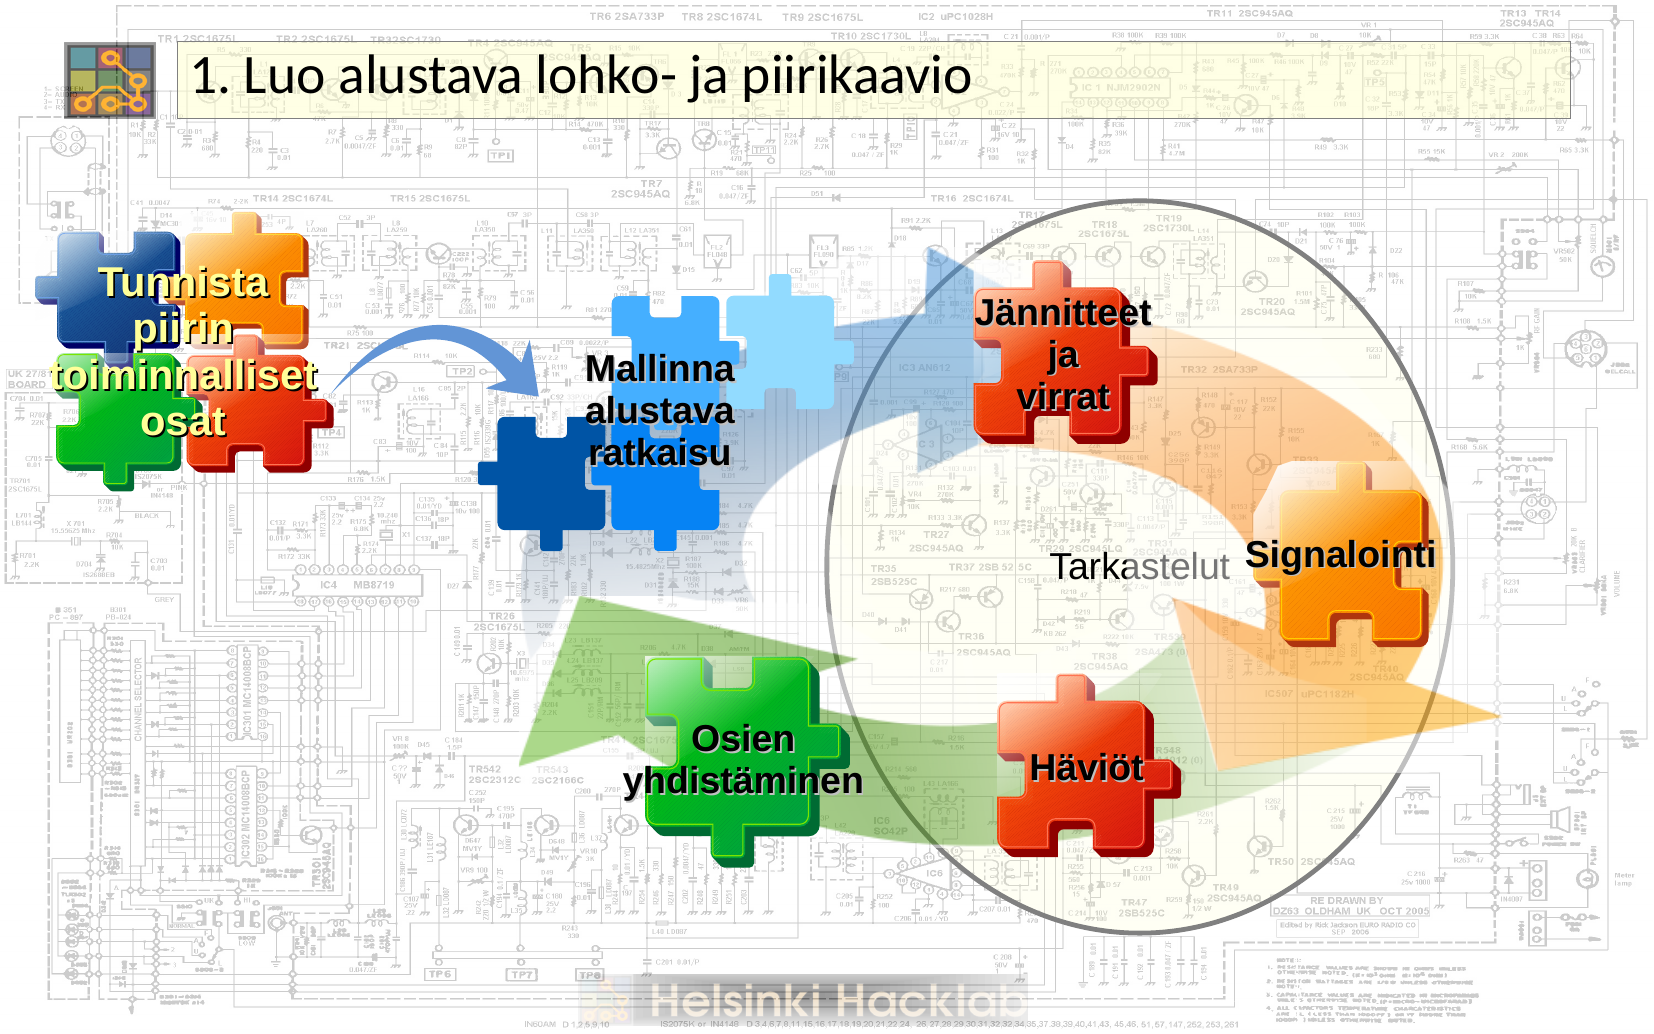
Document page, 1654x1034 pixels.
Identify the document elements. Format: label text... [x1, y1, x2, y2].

picture [0, 0, 1654, 1030]
title 1. Luo alustava lohko- ja piirikaavio [177, 41, 1571, 119]
text_box Tarkastelut [1005, 200, 1274, 236]
text_box Tarkastelut [955, 863, 1325, 934]
